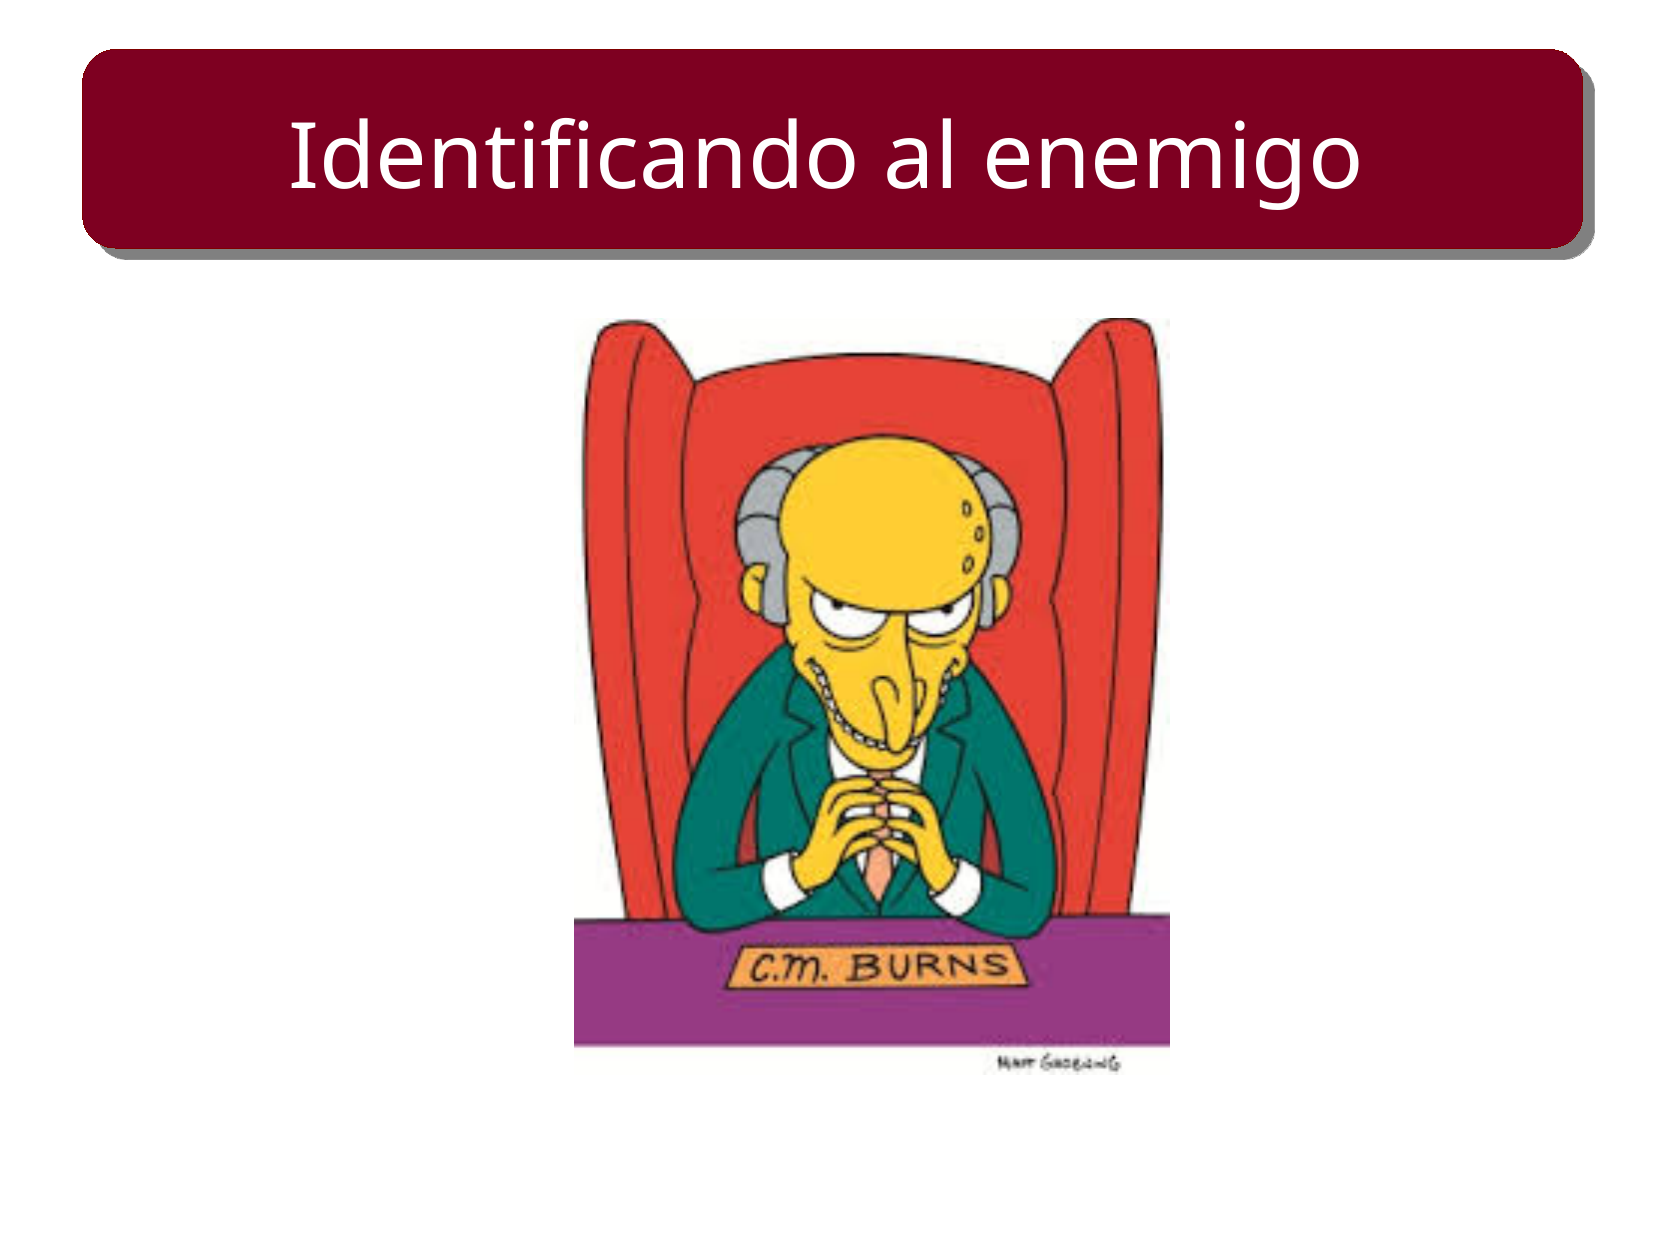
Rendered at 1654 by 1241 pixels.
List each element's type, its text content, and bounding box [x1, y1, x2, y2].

title Identificando al enemigo [82, 49, 1571, 257]
picture [574, 318, 1170, 1075]
